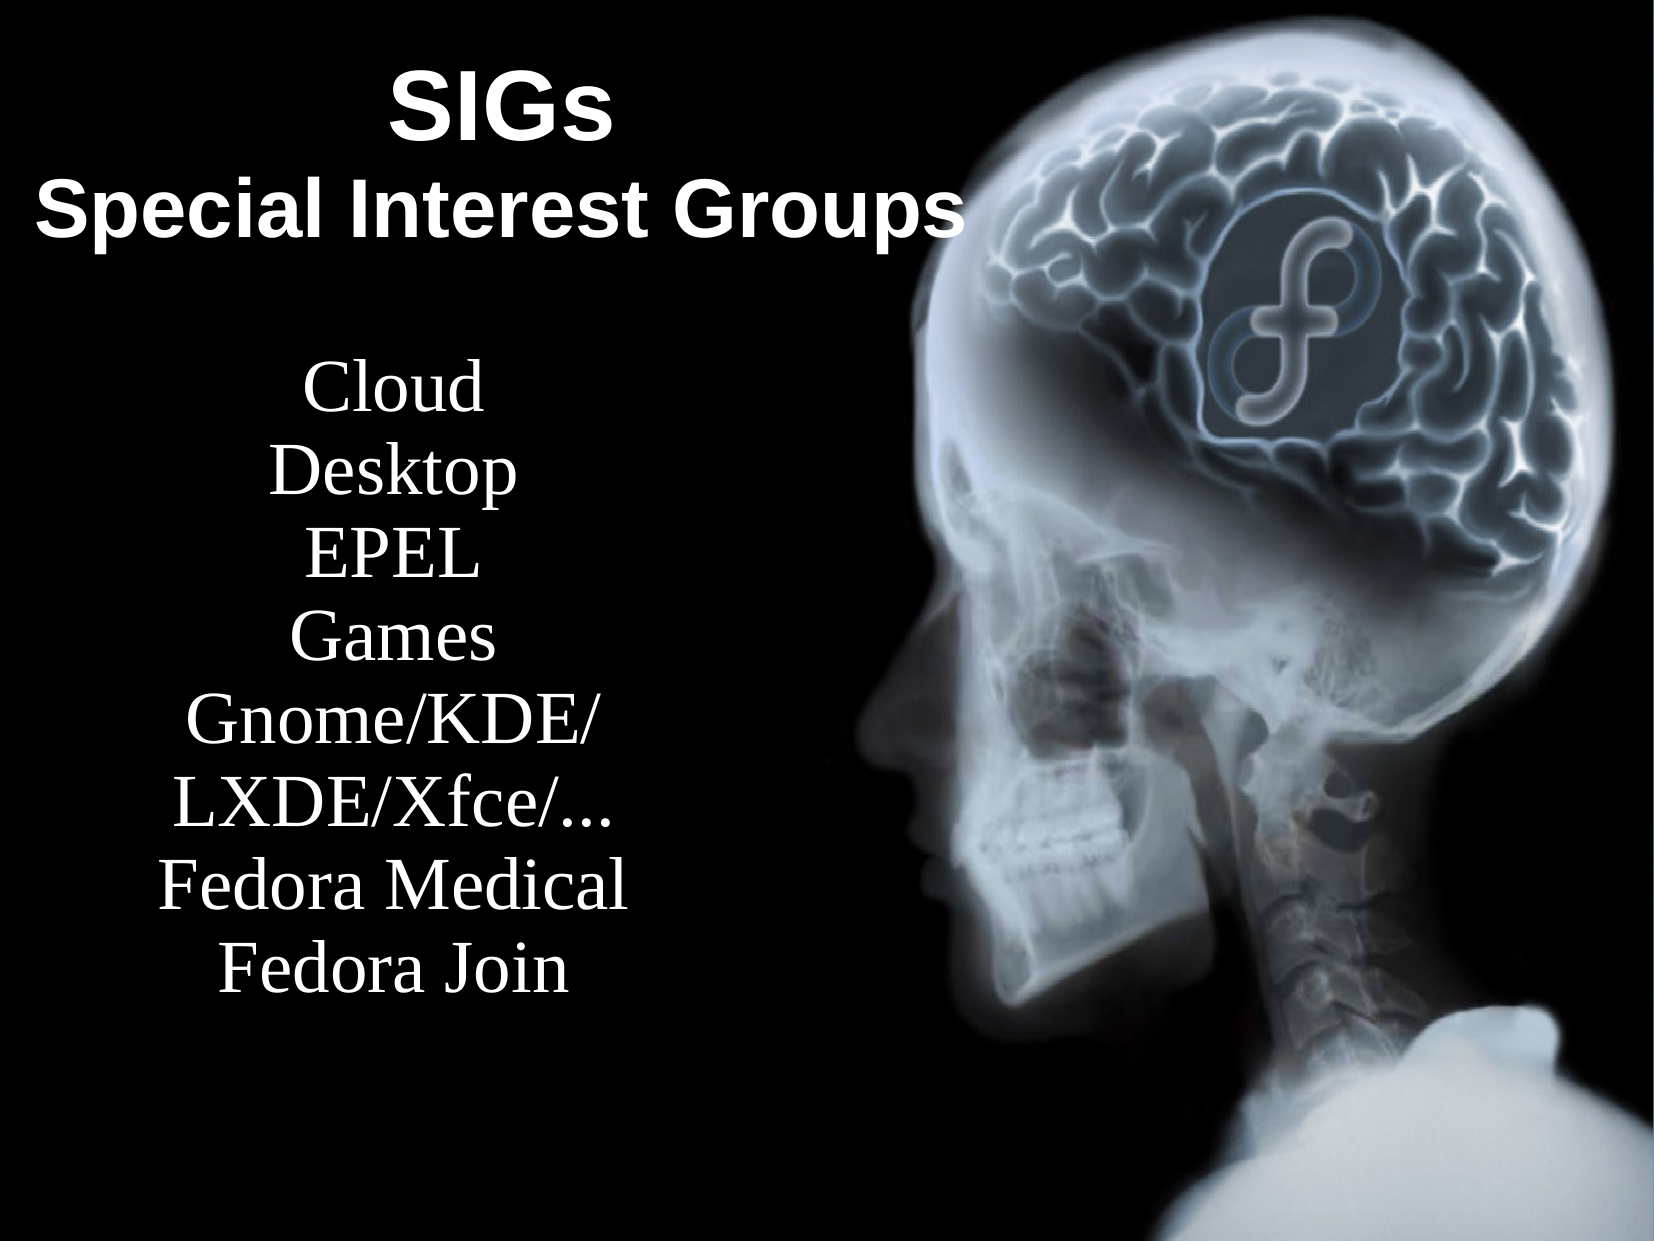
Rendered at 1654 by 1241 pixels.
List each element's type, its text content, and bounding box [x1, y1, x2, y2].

picture [0, 0, 1654, 1241]
text_box Cloud Desktop EPEL Games Gnome/KDE/LXDE/Xfce/... Fedora Medical Fedora Join [37, 337, 751, 1100]
text_box SIGs Special Interest Groups [28, 34, 976, 271]
